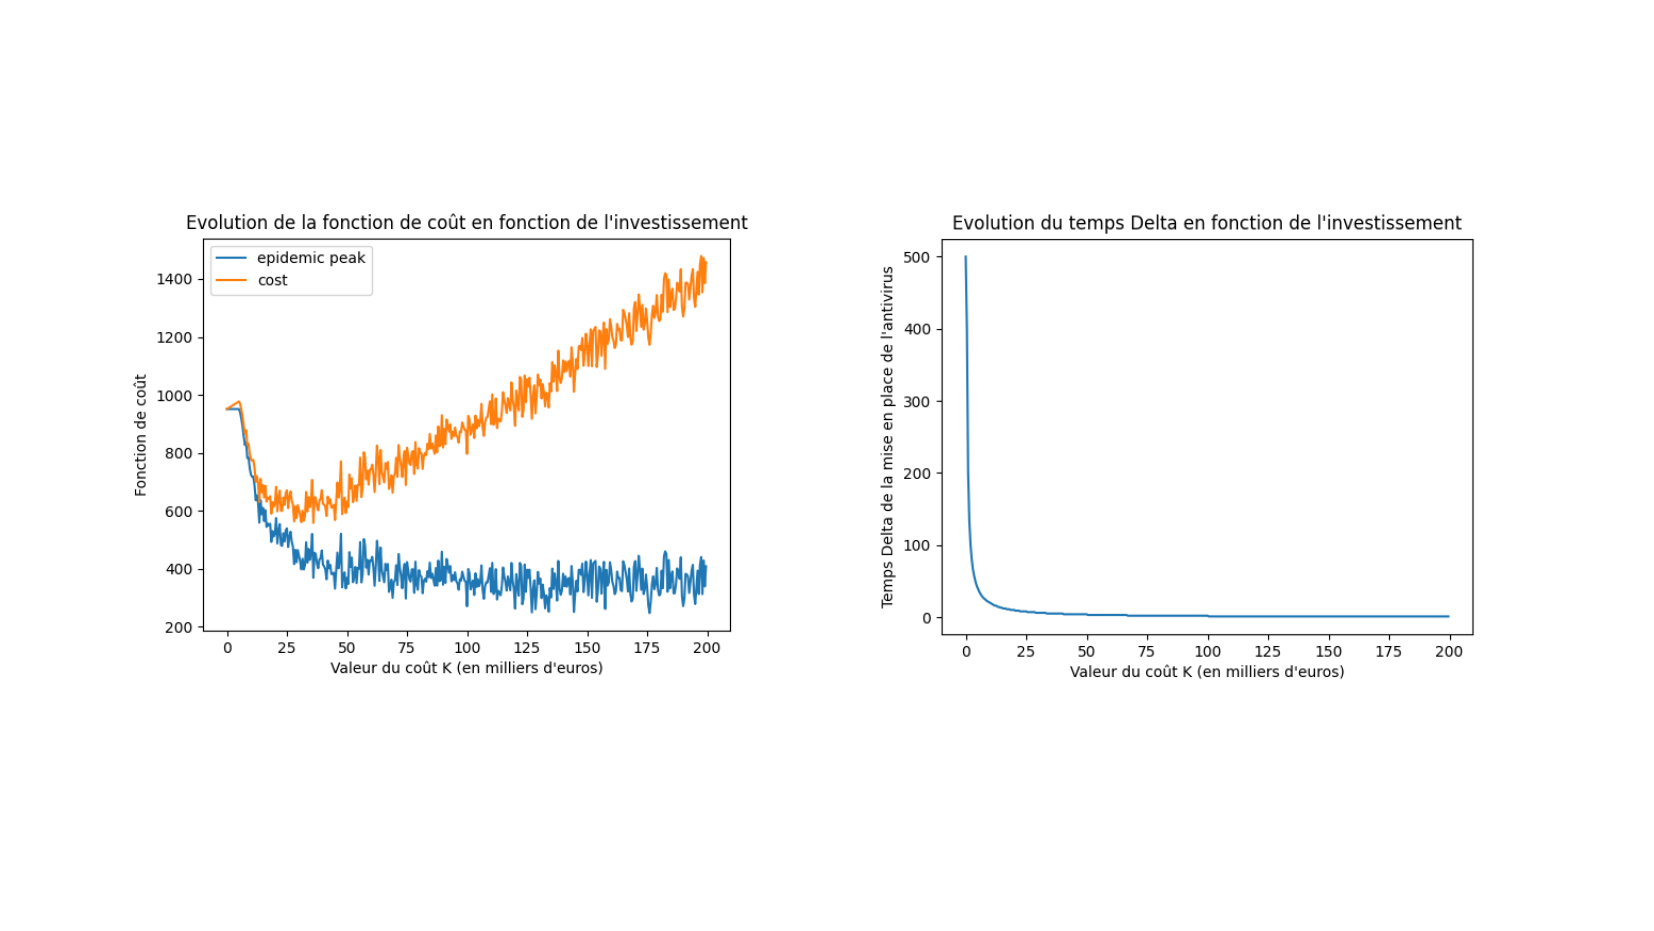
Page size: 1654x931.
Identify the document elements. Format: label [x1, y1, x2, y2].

picture [856, 177, 1541, 691]
picture [118, 177, 798, 687]
